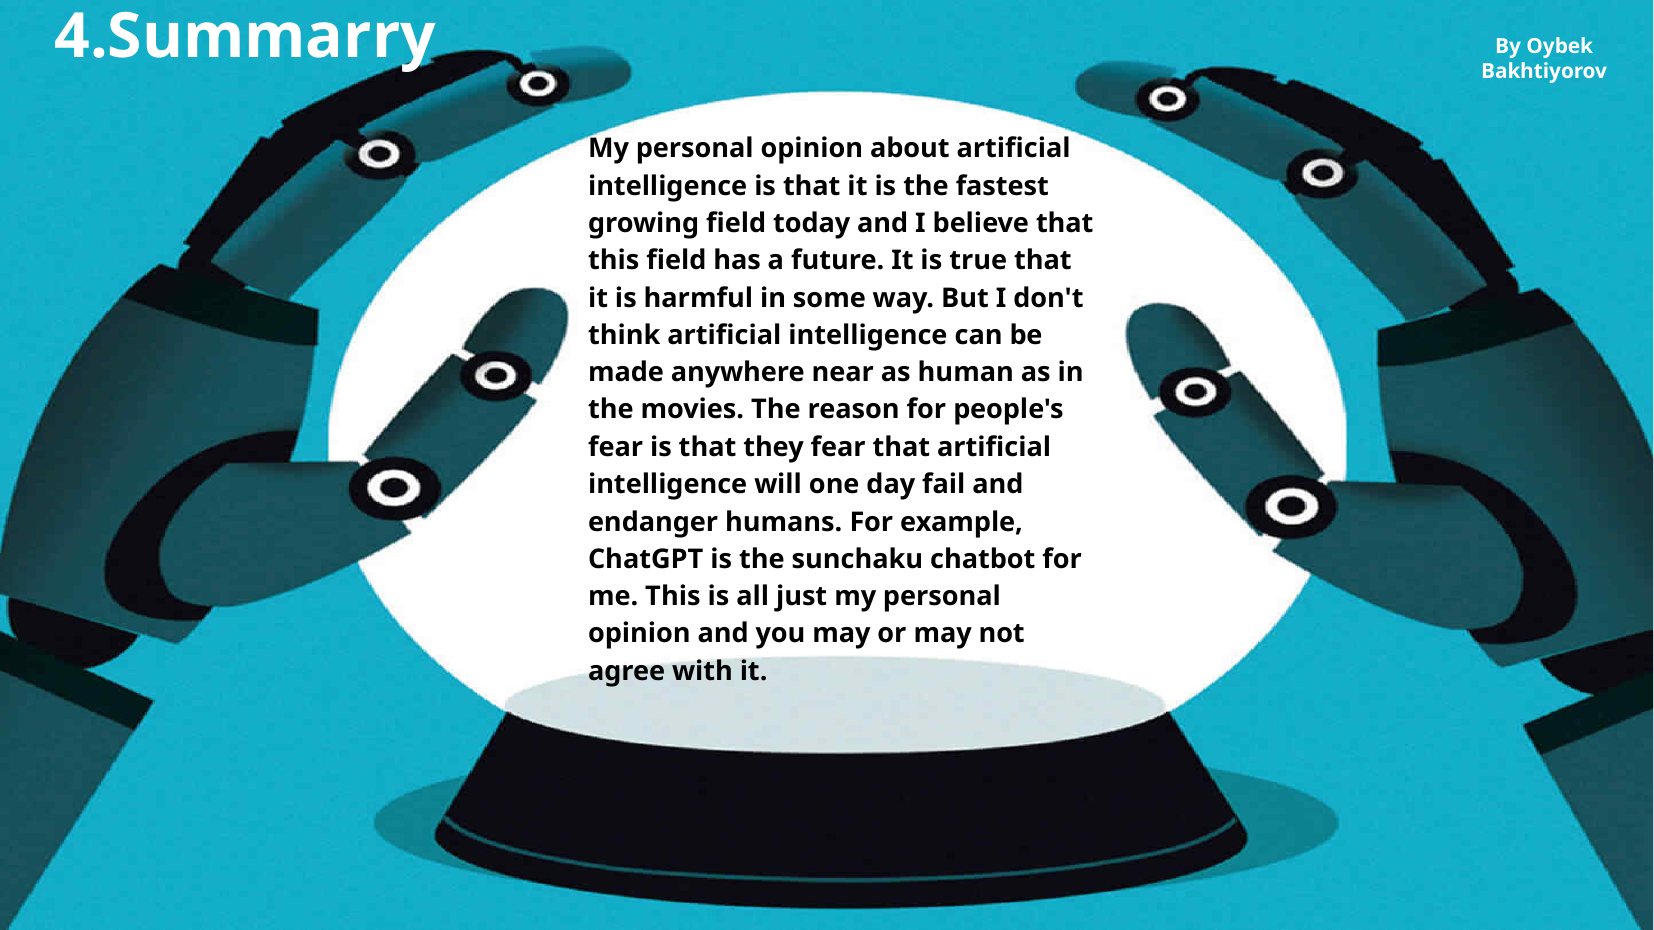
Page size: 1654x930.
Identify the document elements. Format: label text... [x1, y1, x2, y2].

title My personal opinion about artificial intelligence is that it is the fastest growing field today and I believe that this field has a future. It is true that it is harmful in some way. But I don't think artificial intelligence can be made anywhere near as human as in the movies. The reason for people's fear is that they fear that artificial intelligence will one day fail and endanger humans. For example, ChatGPT is the sunchaku chatbot for me. This is all just my personal opinion and you may or may not agree with it. [588, 178, 1098, 704]
title By Oybek Bakhtiyorov [1435, 10, 1654, 104]
picture [0, 0, 1654, 930]
title 4.Summarry [54, 0, 1654, 178]
